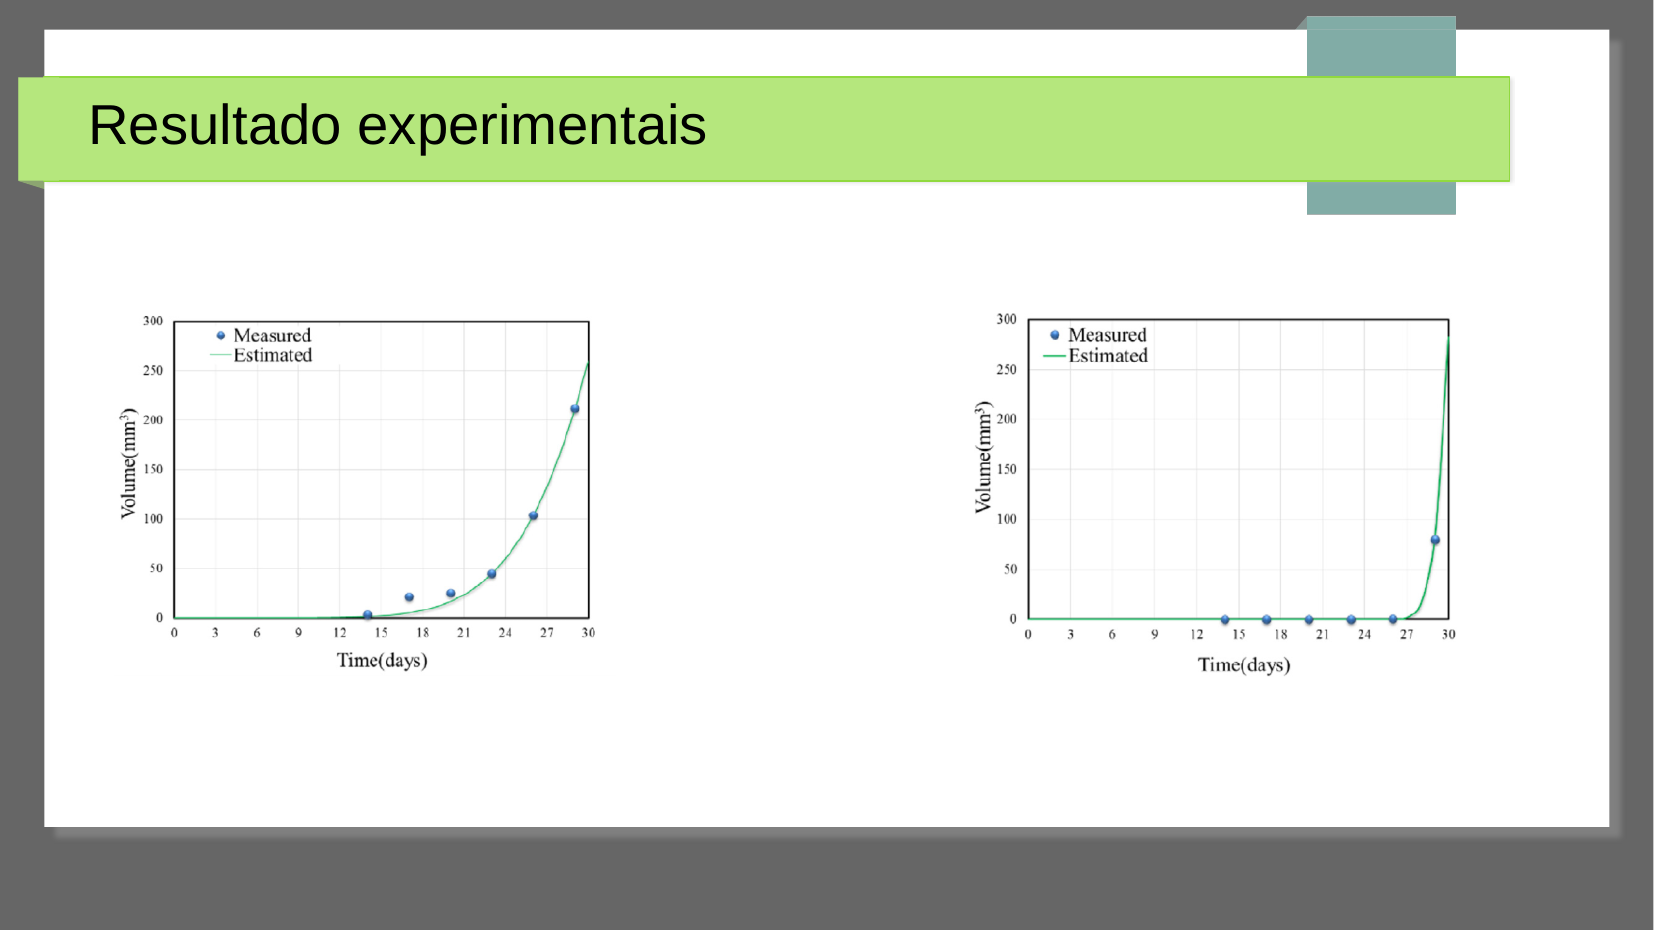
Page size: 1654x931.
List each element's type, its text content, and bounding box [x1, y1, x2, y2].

picture [97, 295, 621, 691]
title Resultado experimentais [88, 73, 1506, 178]
picture [958, 295, 1477, 680]
